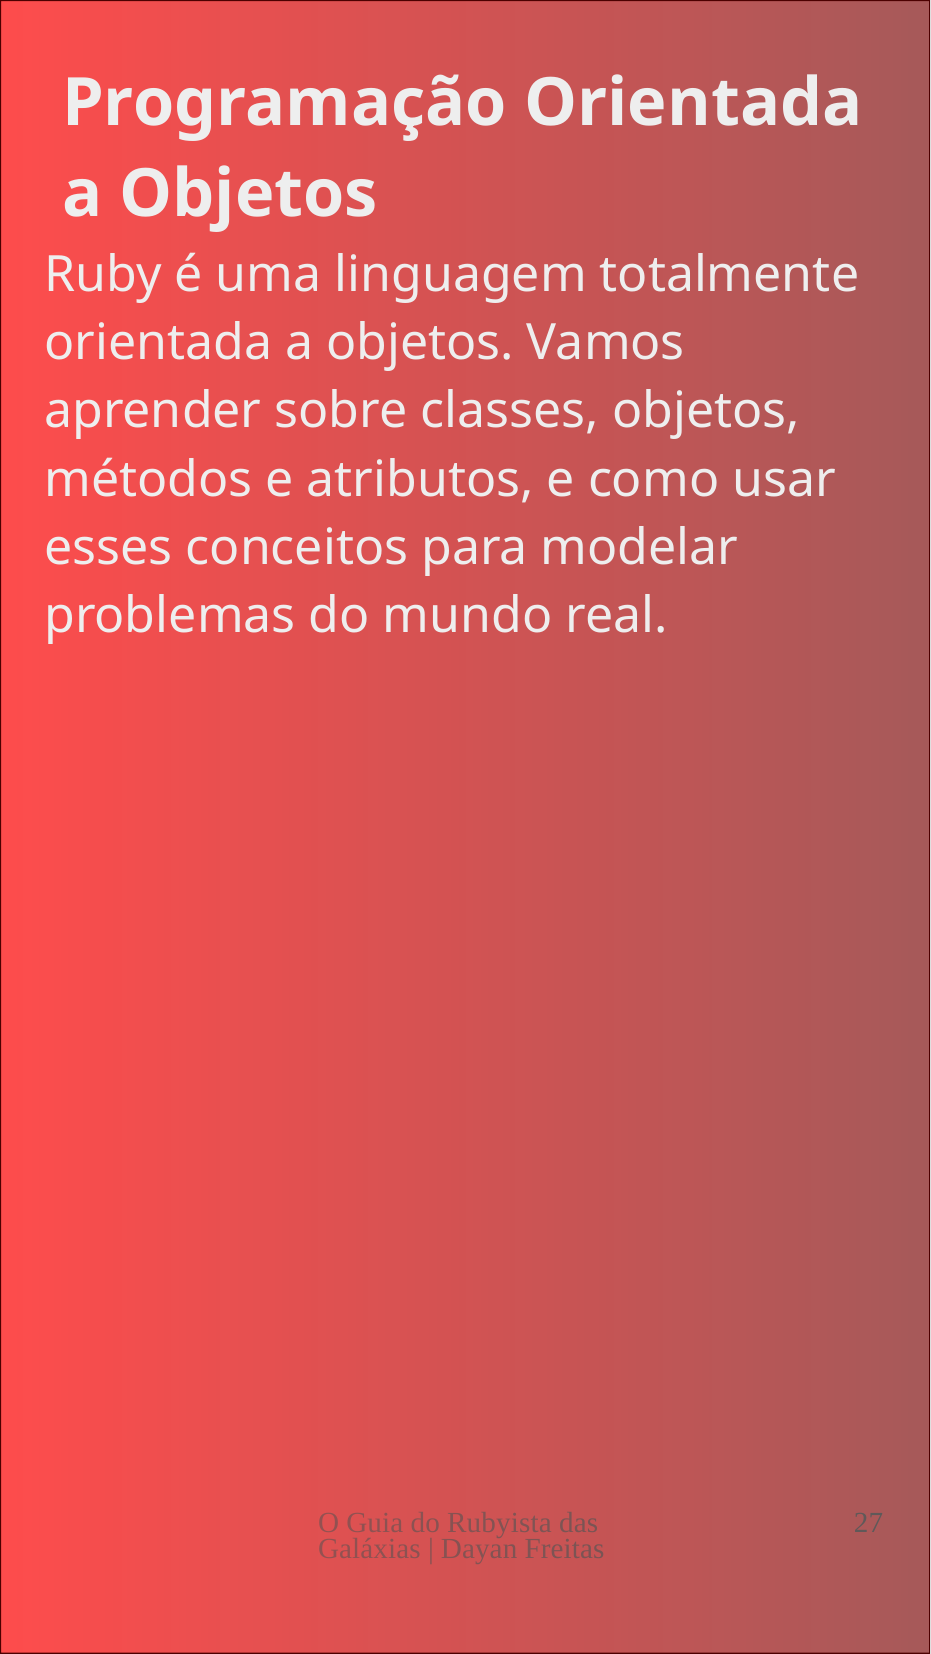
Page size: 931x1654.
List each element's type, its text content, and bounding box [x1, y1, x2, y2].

text_box [430, 546, 444, 561]
text_box [459, 551, 472, 561]
text_box [624, 546, 639, 561]
text_box [216, 546, 232, 561]
text_box Programação Orientada a Objetos [47, 47, 886, 230]
text_box Ruby é uma linguagem totalmente orientada a objetos. Vamos aprender sobre classes, objetos, métodos e atributos, e como usar esses conceitos para modelar problemas do mundo real. [0, 230, 922, 546]
text_box [594, 546, 610, 561]
text_box [0, 0, 931, 1654]
text_box [361, 546, 377, 561]
text_box [506, 551, 519, 561]
text_box [696, 551, 709, 561]
